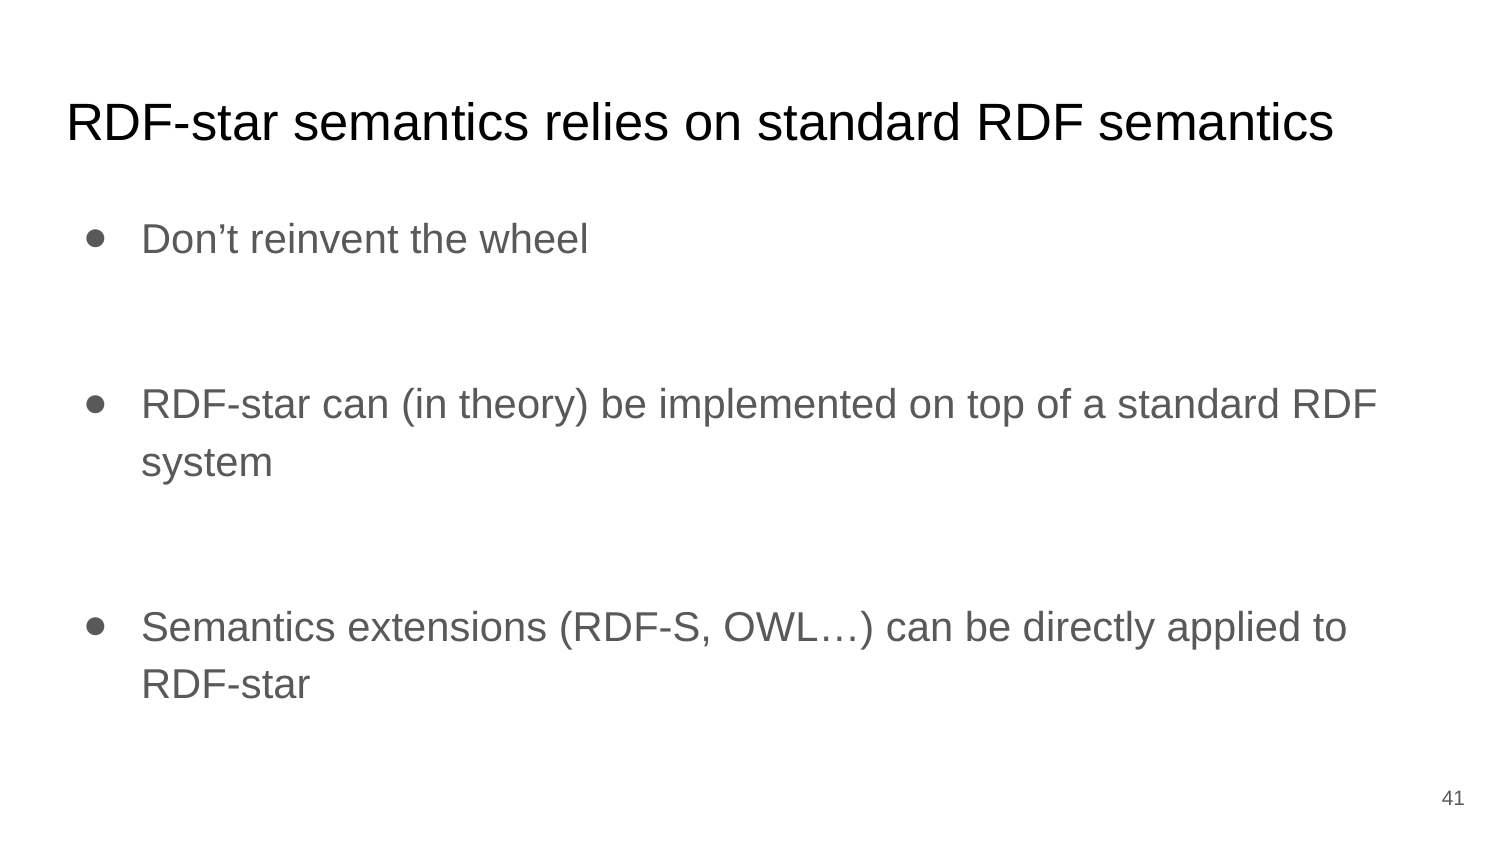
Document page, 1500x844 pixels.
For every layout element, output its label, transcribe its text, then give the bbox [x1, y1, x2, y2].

list Don’t reinvent the wheel RDF-star can (in theory) be implemented on top of a standard RDF system Semantics extensions (RDF-S, OWL…) can be directly applied to RDF-star [51, 189, 1449, 750]
slide_number <number> [1389, 764, 1480, 830]
title RDF-star semantics relies on standard RDF semantics [51, 72, 1449, 167]
